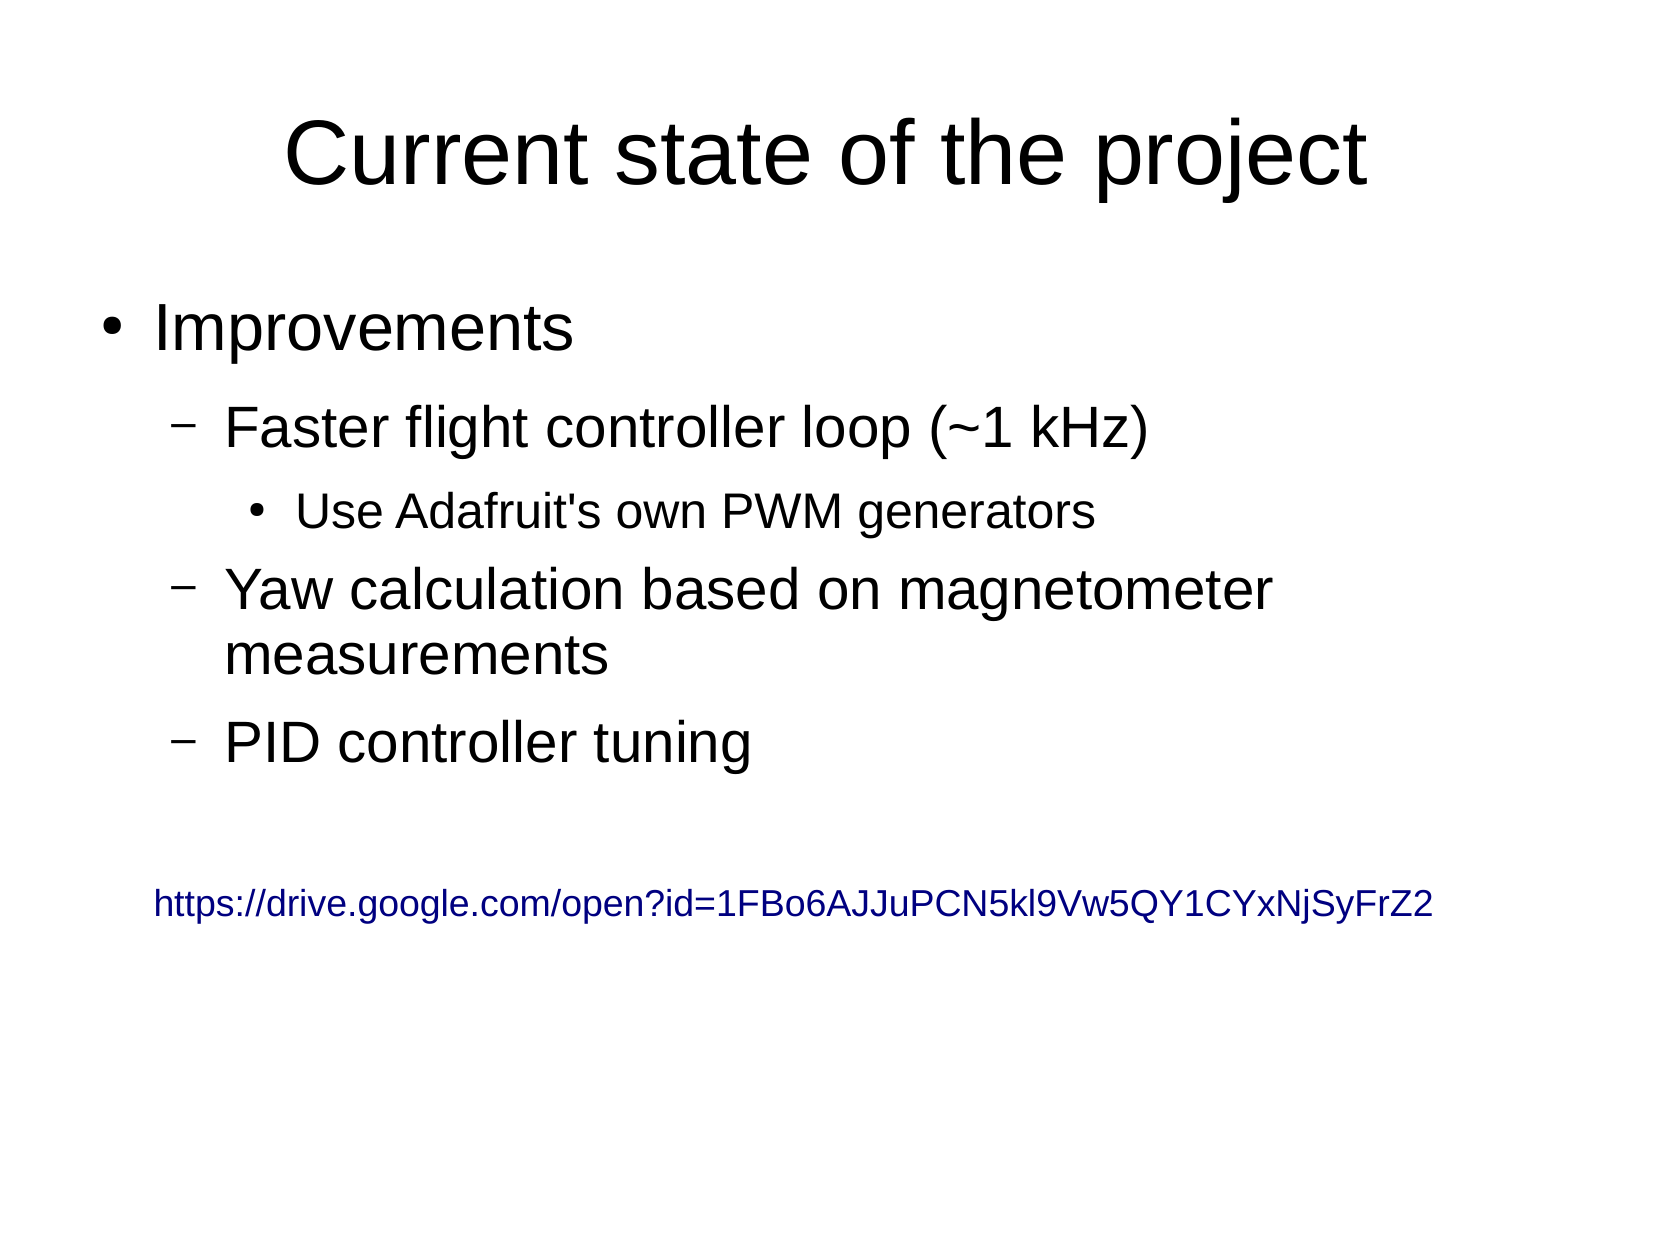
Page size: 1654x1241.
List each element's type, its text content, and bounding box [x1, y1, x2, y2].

title Current state of the project [82, 49, 1571, 257]
list Improvements Faster flight controller loop (~1 kHz) Use Adafruit's own PWM generators Yaw calculation based on magnetometer measurements PID controller tuning https://drive.google.com/open?id=1FBo6AJJuPCN5kl9Vw5QY1CYxNjSyFrZ2 [82, 290, 1571, 1109]
